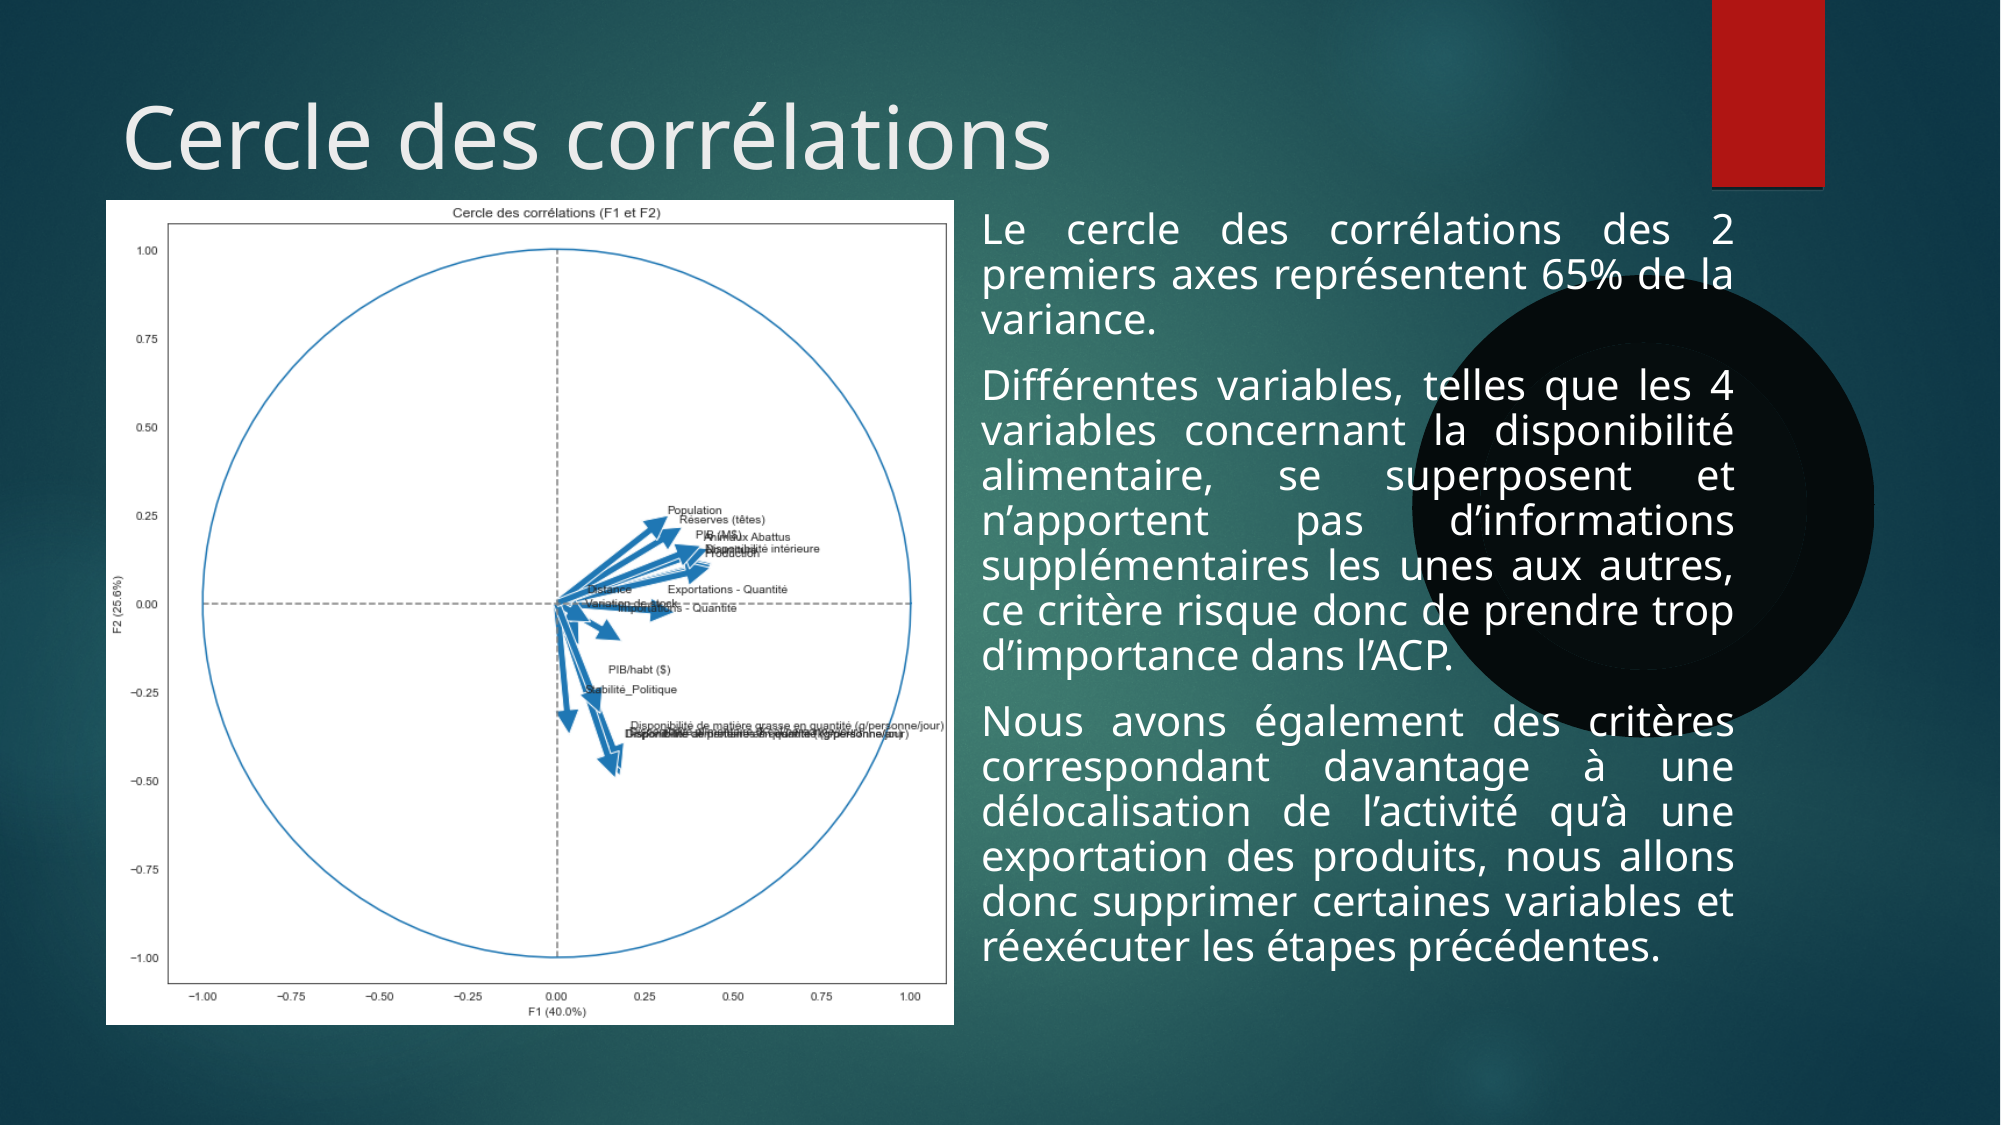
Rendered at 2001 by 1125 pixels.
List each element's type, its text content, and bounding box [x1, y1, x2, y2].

picture [106, 200, 954, 1026]
title Cercle des corrélations [106, 74, 1649, 305]
list Le cercle des corrélations des 2 premiers axes représentent 65% de la variance. Différentes variables, telles que les 4 variables concernant la disponibilité alimentaire, se superposent et n’apportent pas d’informations supplémentaires les unes aux autres, ce critère risque donc de prendre trop d’importance dans l’ACP. Nous avons également des critères correspondant davantage à une délocalisation de l’activité qu’à une exportation des produits, nous allons donc supprimer certaines variables et réexécuter les étapes précédentes. [966, 200, 1751, 1026]
